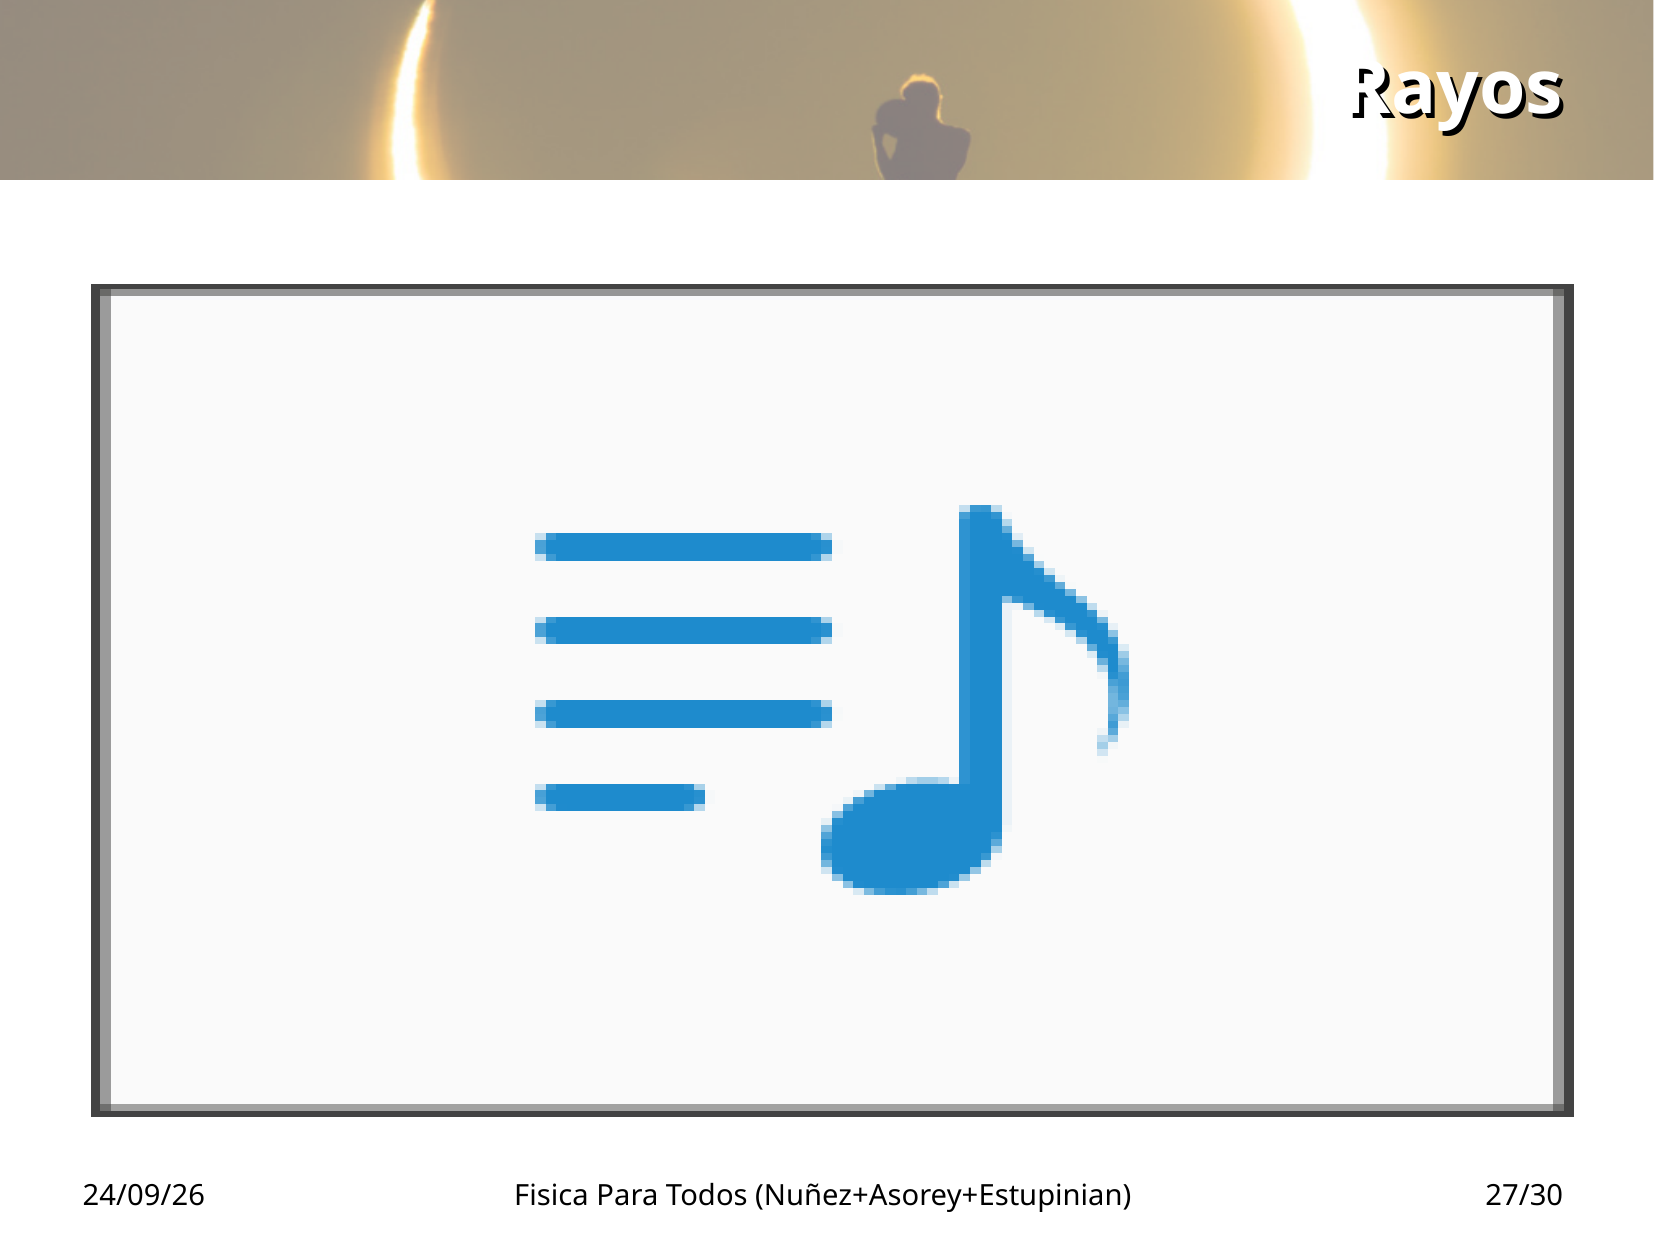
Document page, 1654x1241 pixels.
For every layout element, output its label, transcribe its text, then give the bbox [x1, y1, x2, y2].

text_box [90, 282, 1576, 1119]
picture [0, 0, 1654, 180]
title Rayos [75, 19, 1564, 151]
